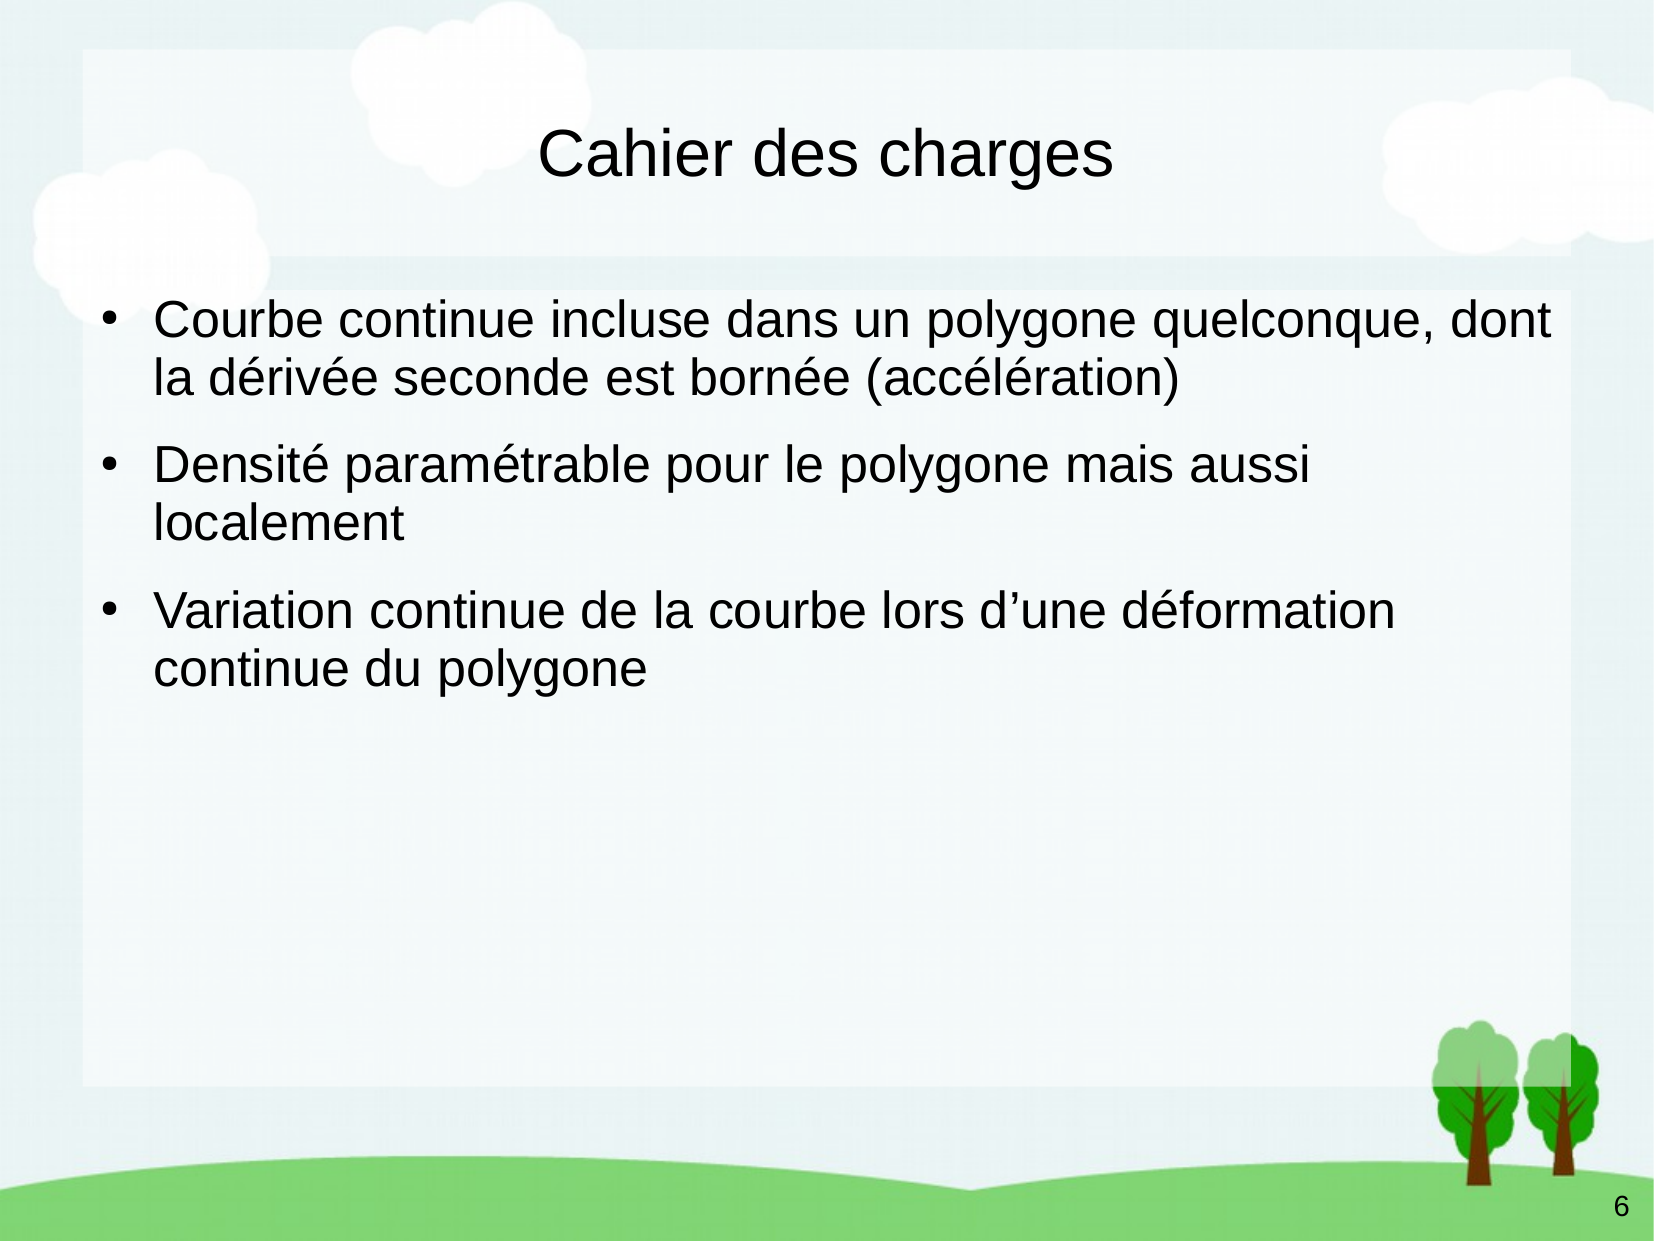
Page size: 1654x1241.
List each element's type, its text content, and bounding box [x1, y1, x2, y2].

title Cahier des charges [82, 49, 1571, 257]
picture [0, 0, 1654, 1241]
list Courbe continue incluse dans un polygone quelconque, dont la dérivée seconde est bornée (accélération) Densité paramétrable pour le polygone mais aussi localement Variation continue de la courbe lors d’une déformation continue du polygone [82, 290, 1571, 1087]
